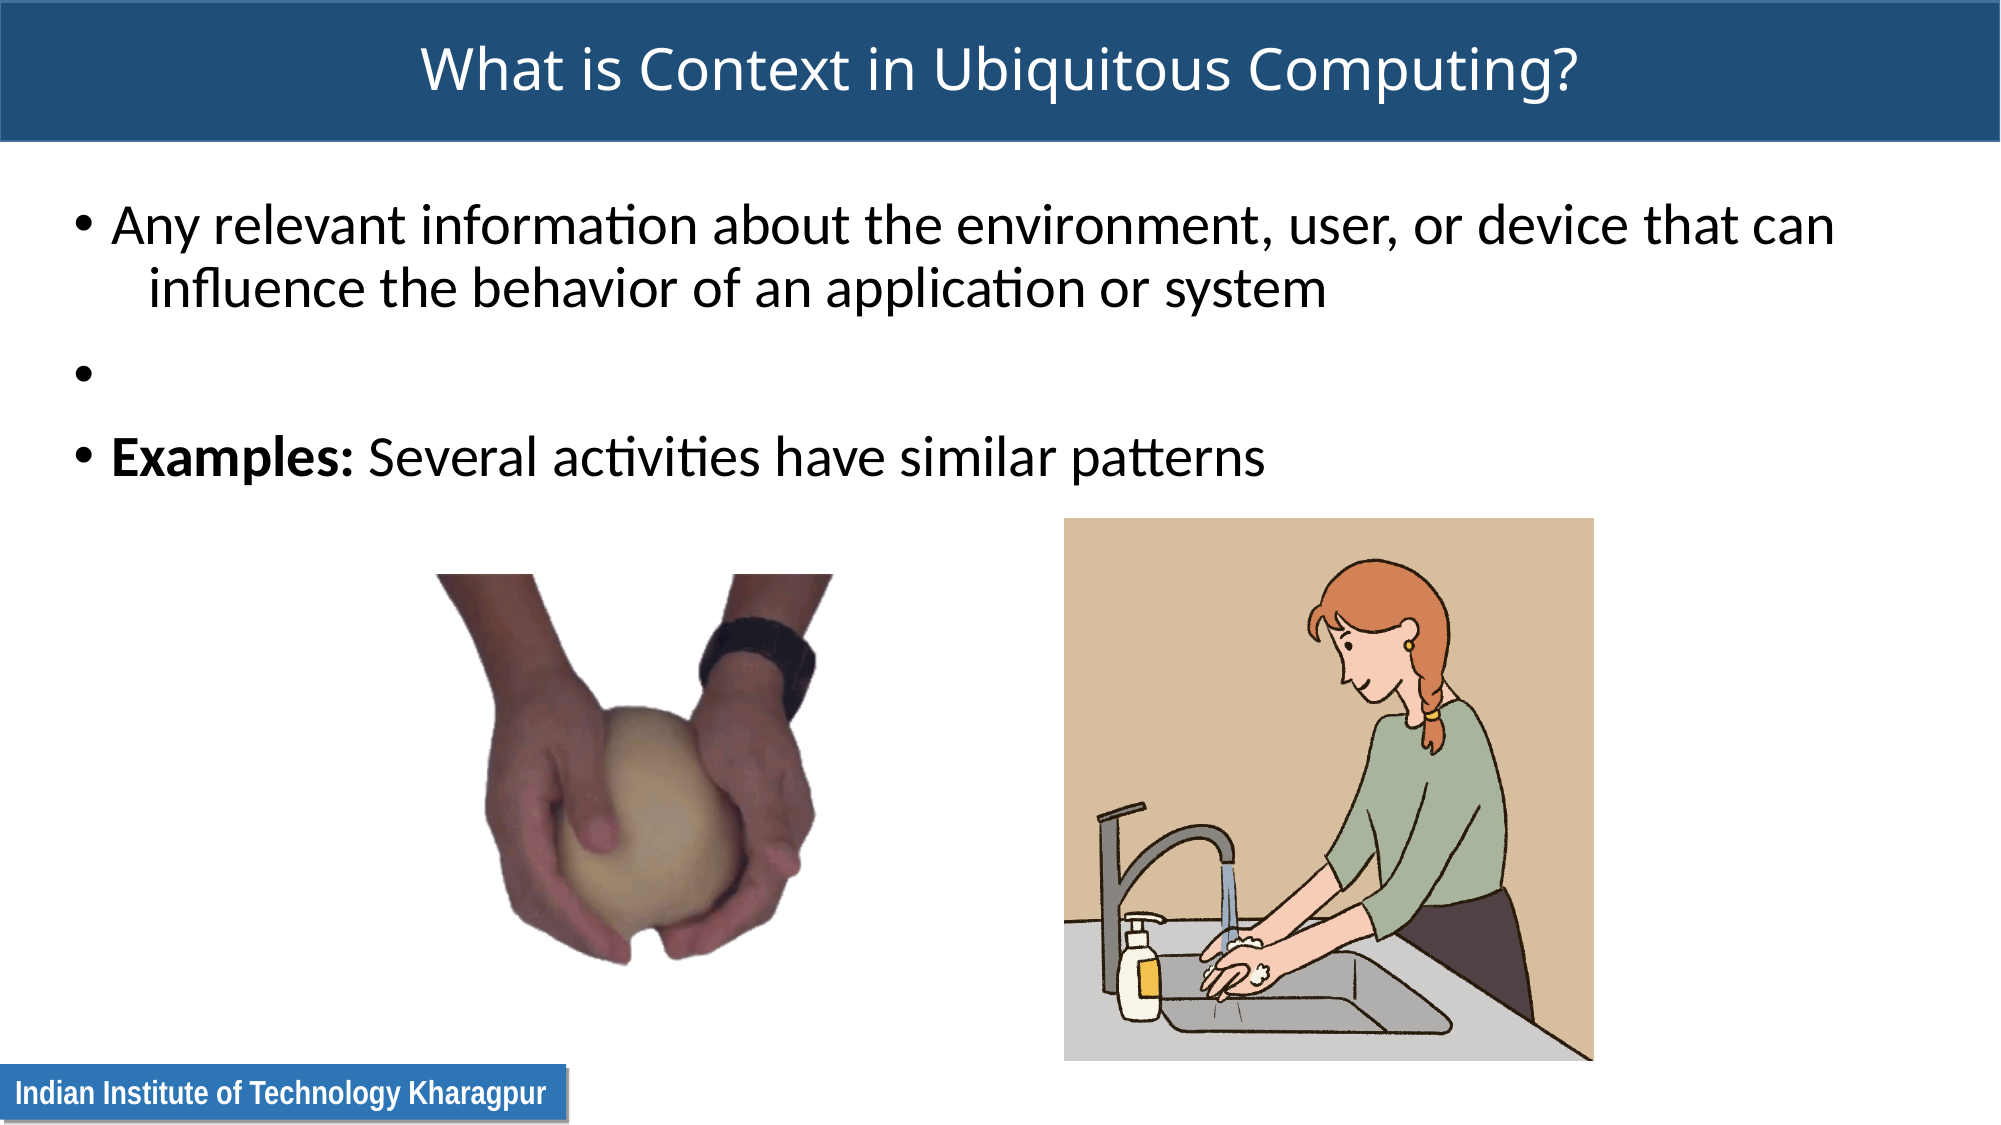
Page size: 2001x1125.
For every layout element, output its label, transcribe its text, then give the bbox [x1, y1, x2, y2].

title What is Context in Ubiquitous Computing? [0, 1, 2000, 141]
picture [1064, 519, 1594, 1061]
list Any relevant information about the environment, user, or device that can influence the behavior of an application or system Examples: Several activities have similar patterns [58, 186, 1954, 1065]
picture [136, 574, 1006, 1065]
